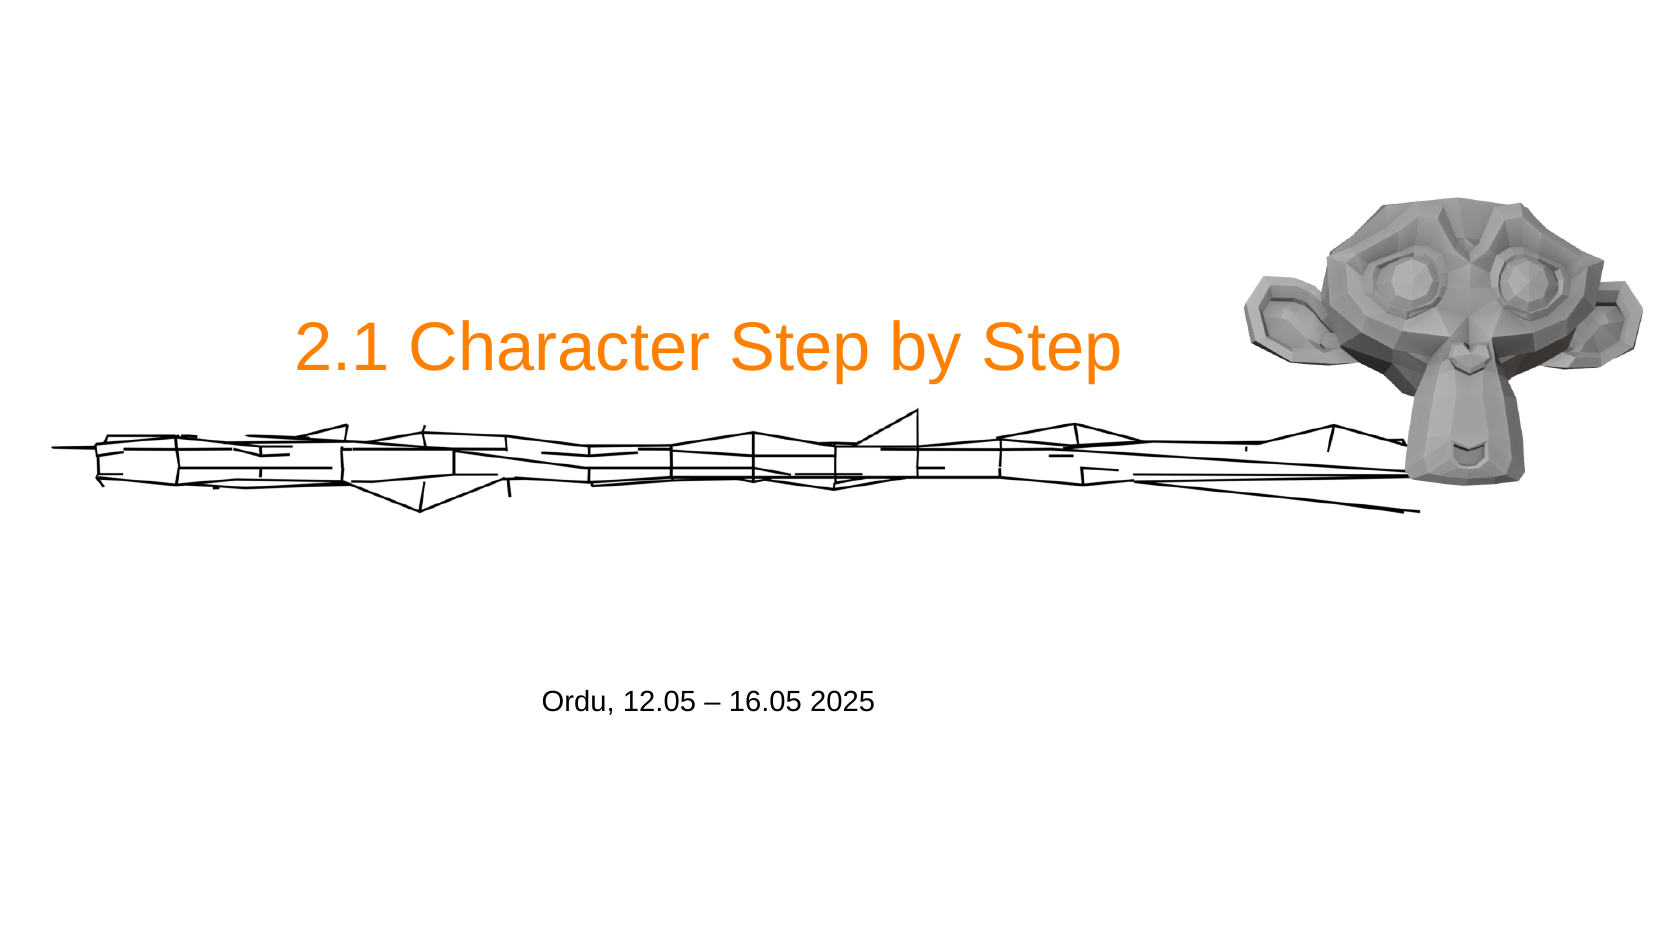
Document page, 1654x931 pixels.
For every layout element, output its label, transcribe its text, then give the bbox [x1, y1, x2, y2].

picture [35, 177, 1654, 538]
title 2.1 Character Step by Step [88, 265, 1329, 429]
title Ordu, 12.05 – 16.05 2025 [88, 620, 1329, 783]
